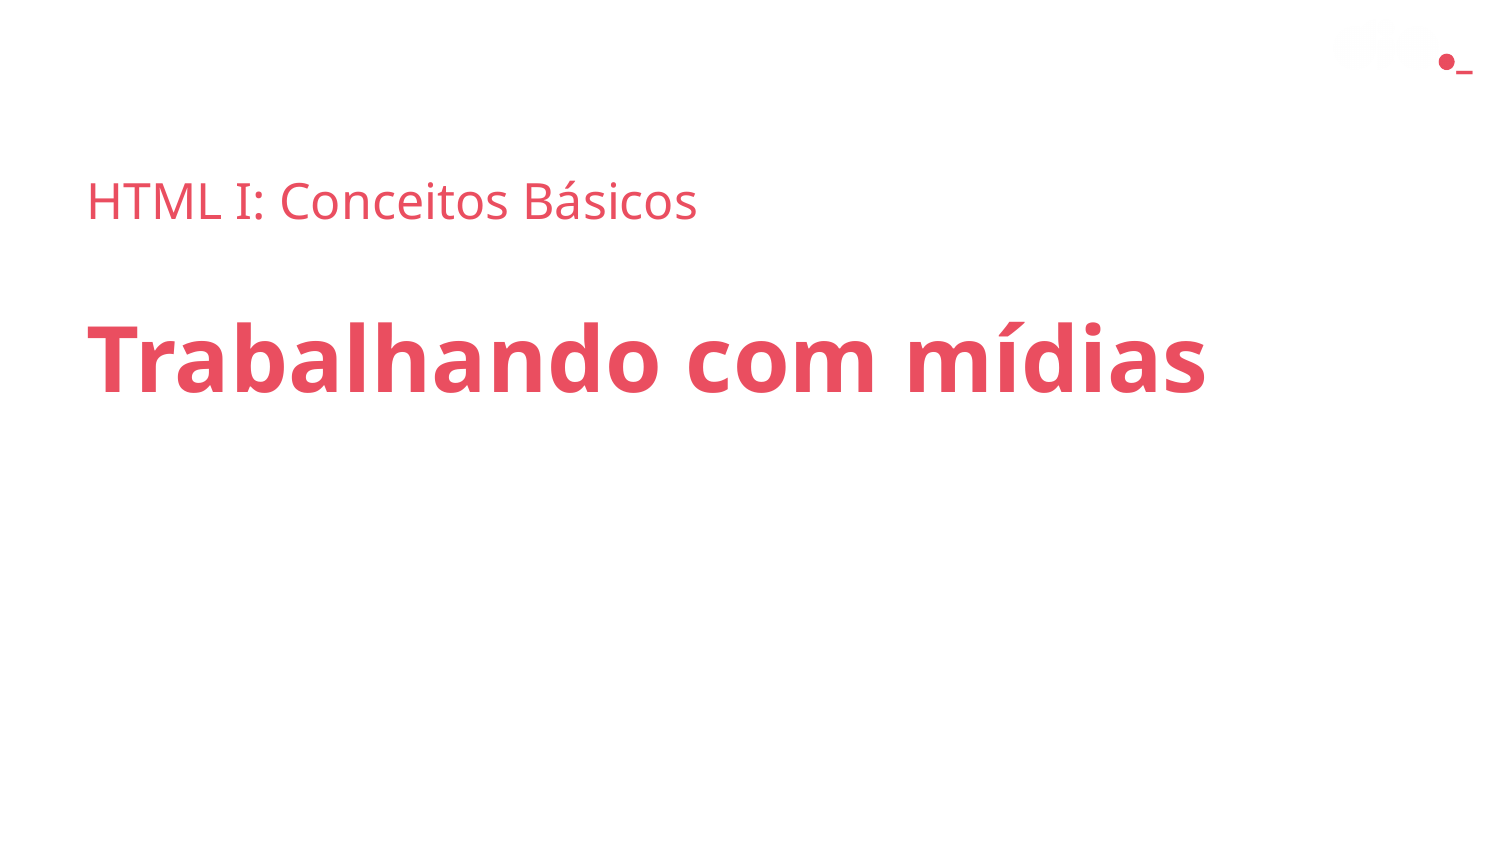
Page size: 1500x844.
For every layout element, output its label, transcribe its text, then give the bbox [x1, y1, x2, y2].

text_box Trabalhando com mídias [71, 269, 1342, 550]
picture [1333, 19, 1473, 75]
text_box HTML I: Conceitos Básicos [71, 145, 1383, 225]
